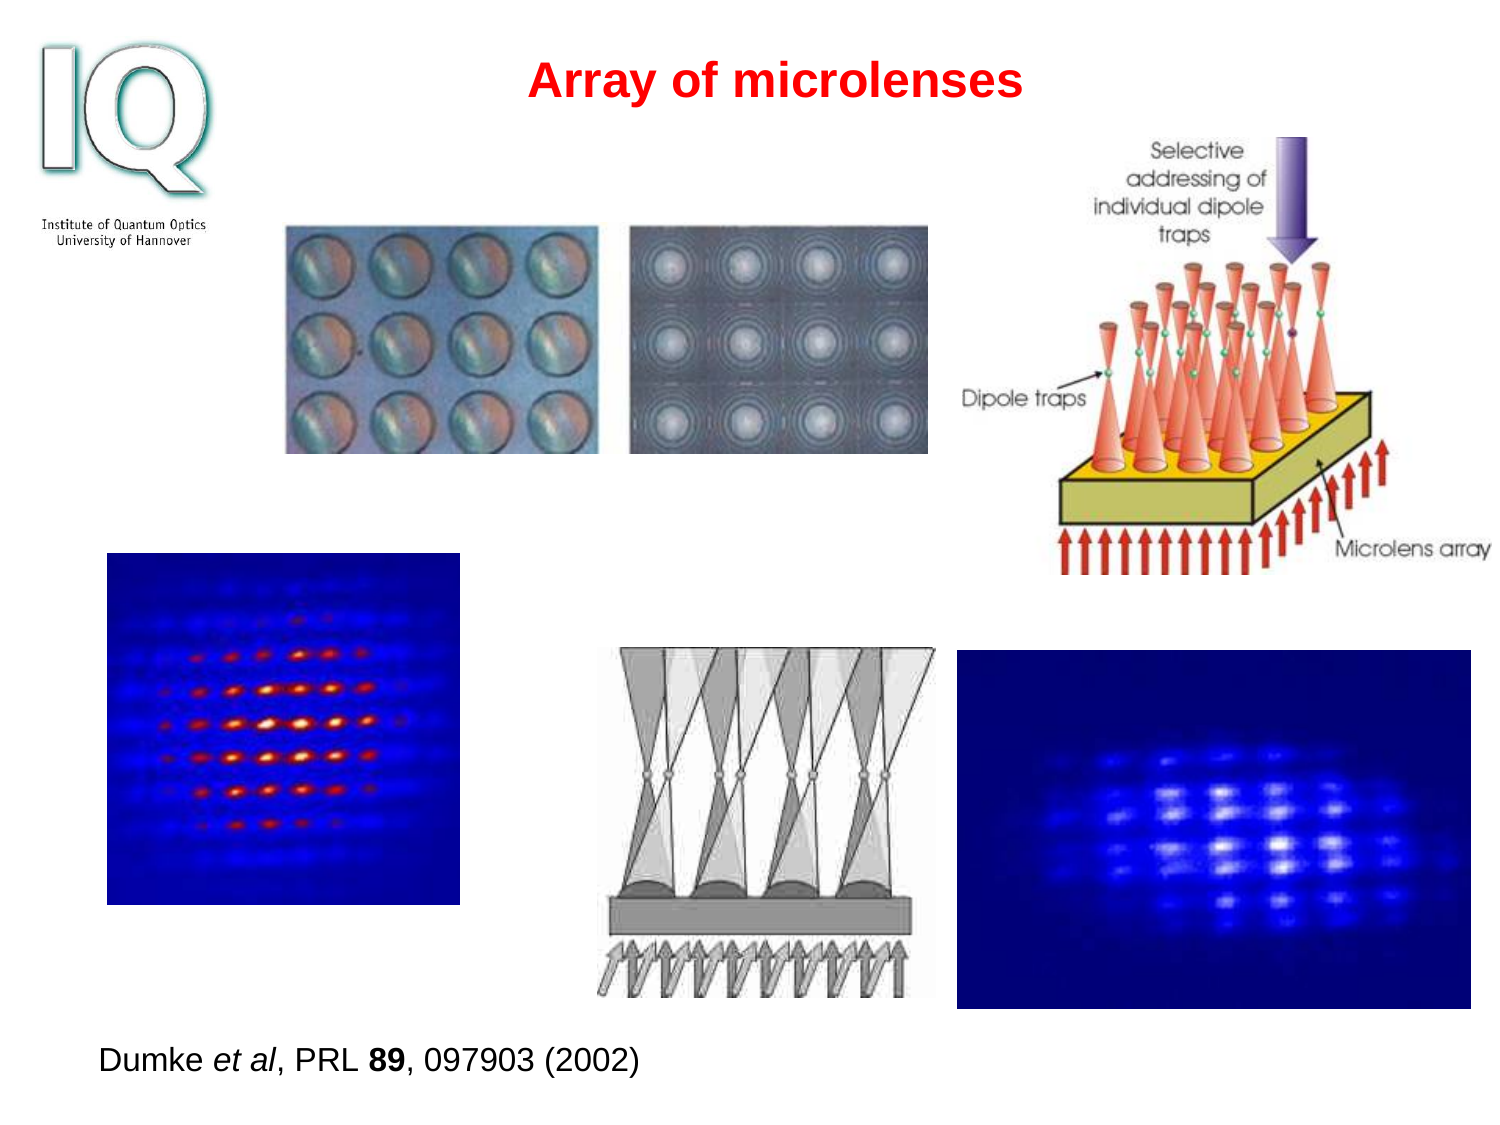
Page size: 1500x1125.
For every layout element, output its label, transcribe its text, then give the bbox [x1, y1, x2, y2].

picture [282, 222, 928, 454]
picture [35, 36, 217, 255]
text_box Dumke et al, PRL 89, 097903 (2002) [83, 1030, 656, 1087]
text_box Array of microlenses [512, 39, 1040, 116]
picture [597, 647, 936, 998]
picture [957, 650, 1471, 1009]
picture [107, 553, 460, 905]
picture [962, 137, 1492, 576]
